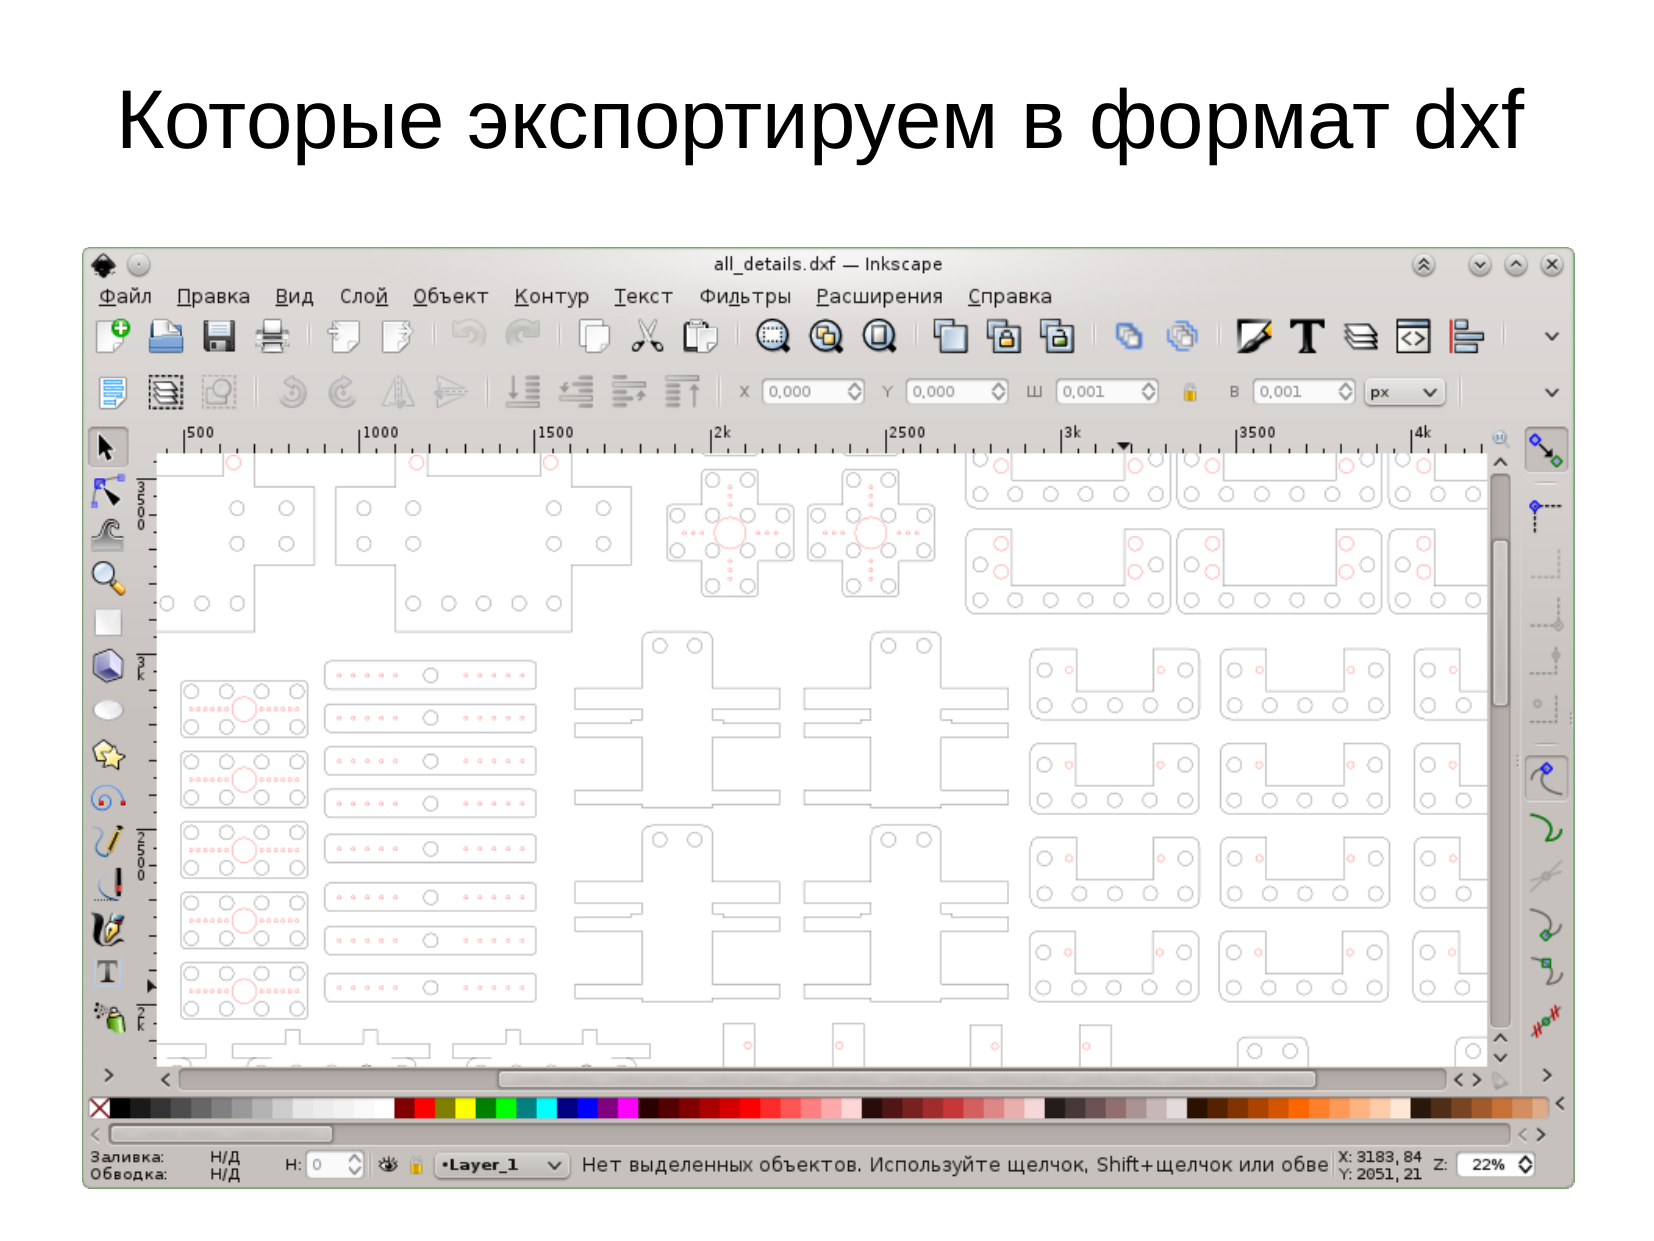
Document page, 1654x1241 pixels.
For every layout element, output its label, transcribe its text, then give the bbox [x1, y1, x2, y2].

title Которые экспортируем в формат dxf [0, 38, 1642, 201]
picture [82, 247, 1575, 1189]
